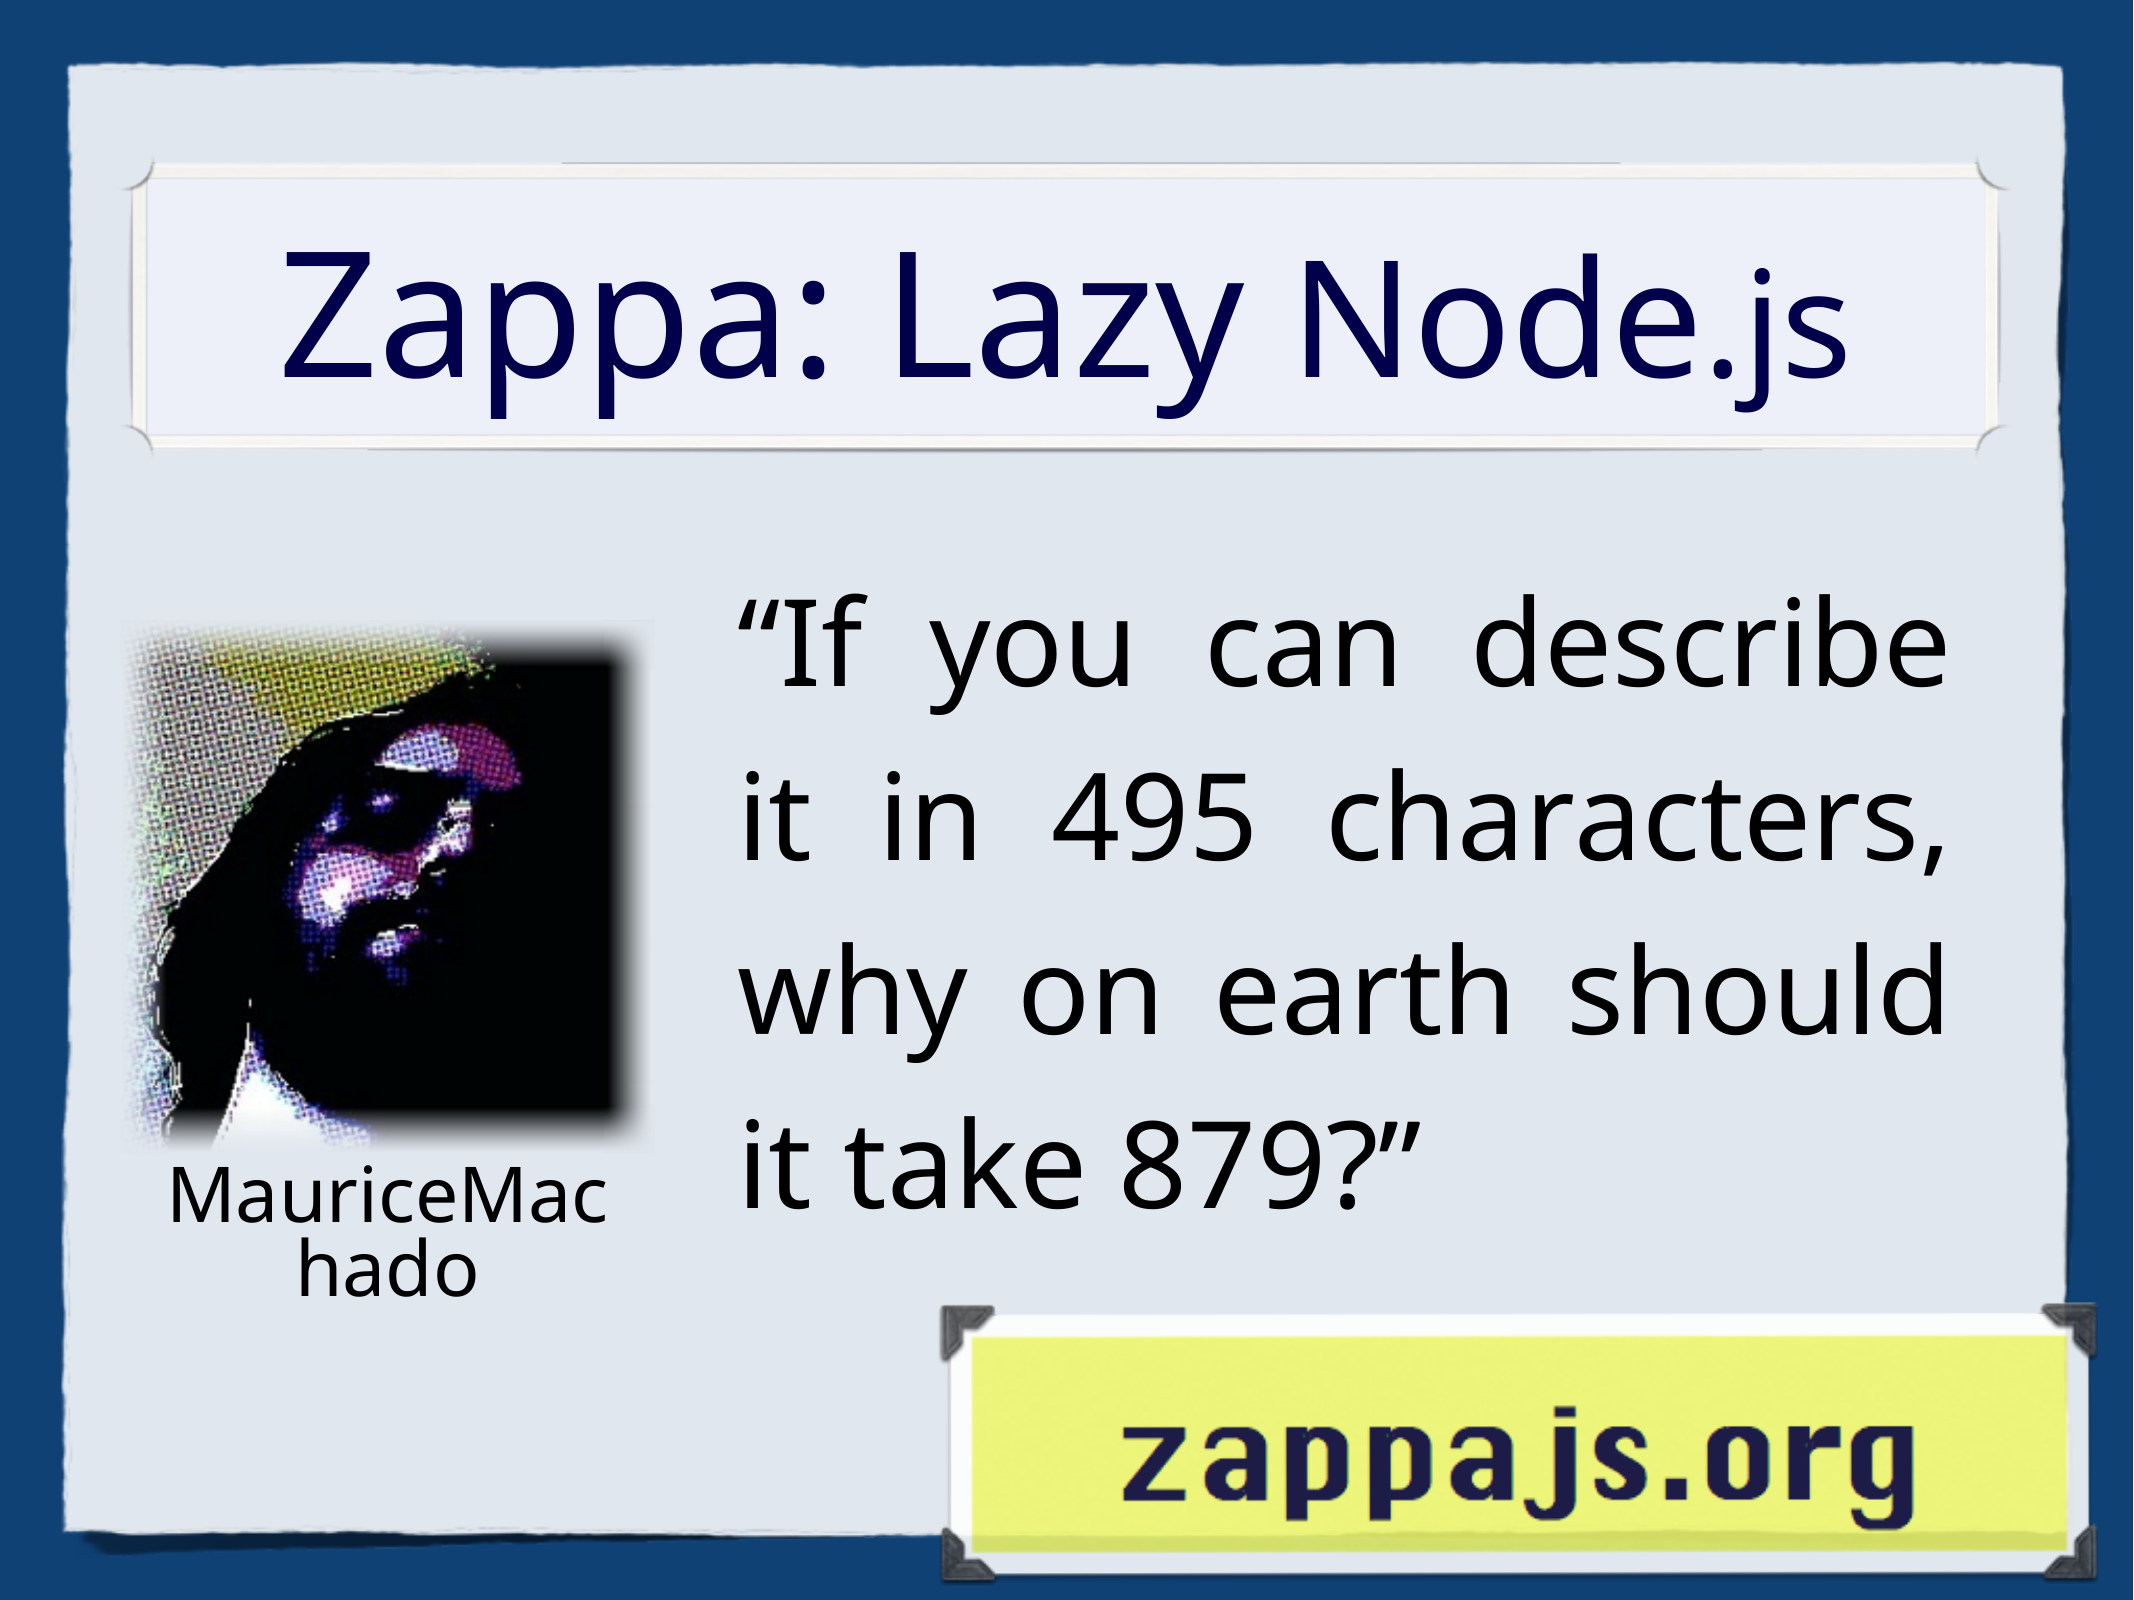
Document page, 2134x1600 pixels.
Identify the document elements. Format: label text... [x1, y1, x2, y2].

text_box MauriceMachado [160, 1123, 615, 1352]
text_box “If you can describe it in 495 characters, why on earth should it take 879?” [737, 558, 1953, 1211]
picture [54, 52, 2126, 1600]
